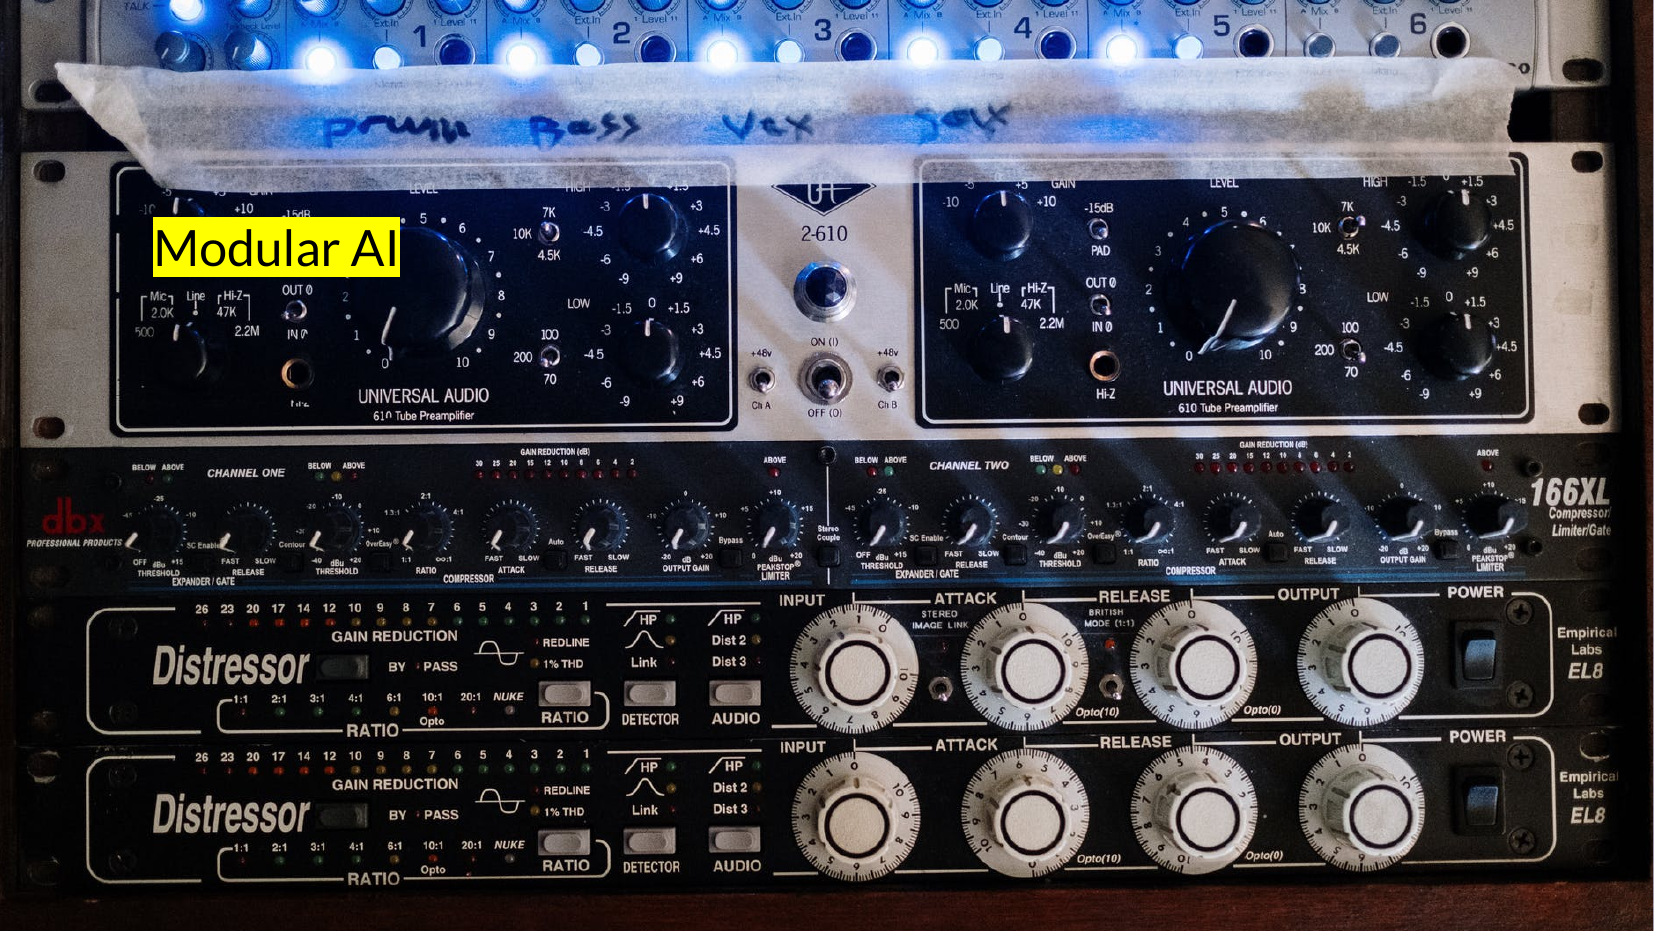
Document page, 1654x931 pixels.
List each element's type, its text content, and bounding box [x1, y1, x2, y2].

list Modular AI [82, 217, 1571, 839]
picture [0, 0, 1654, 931]
